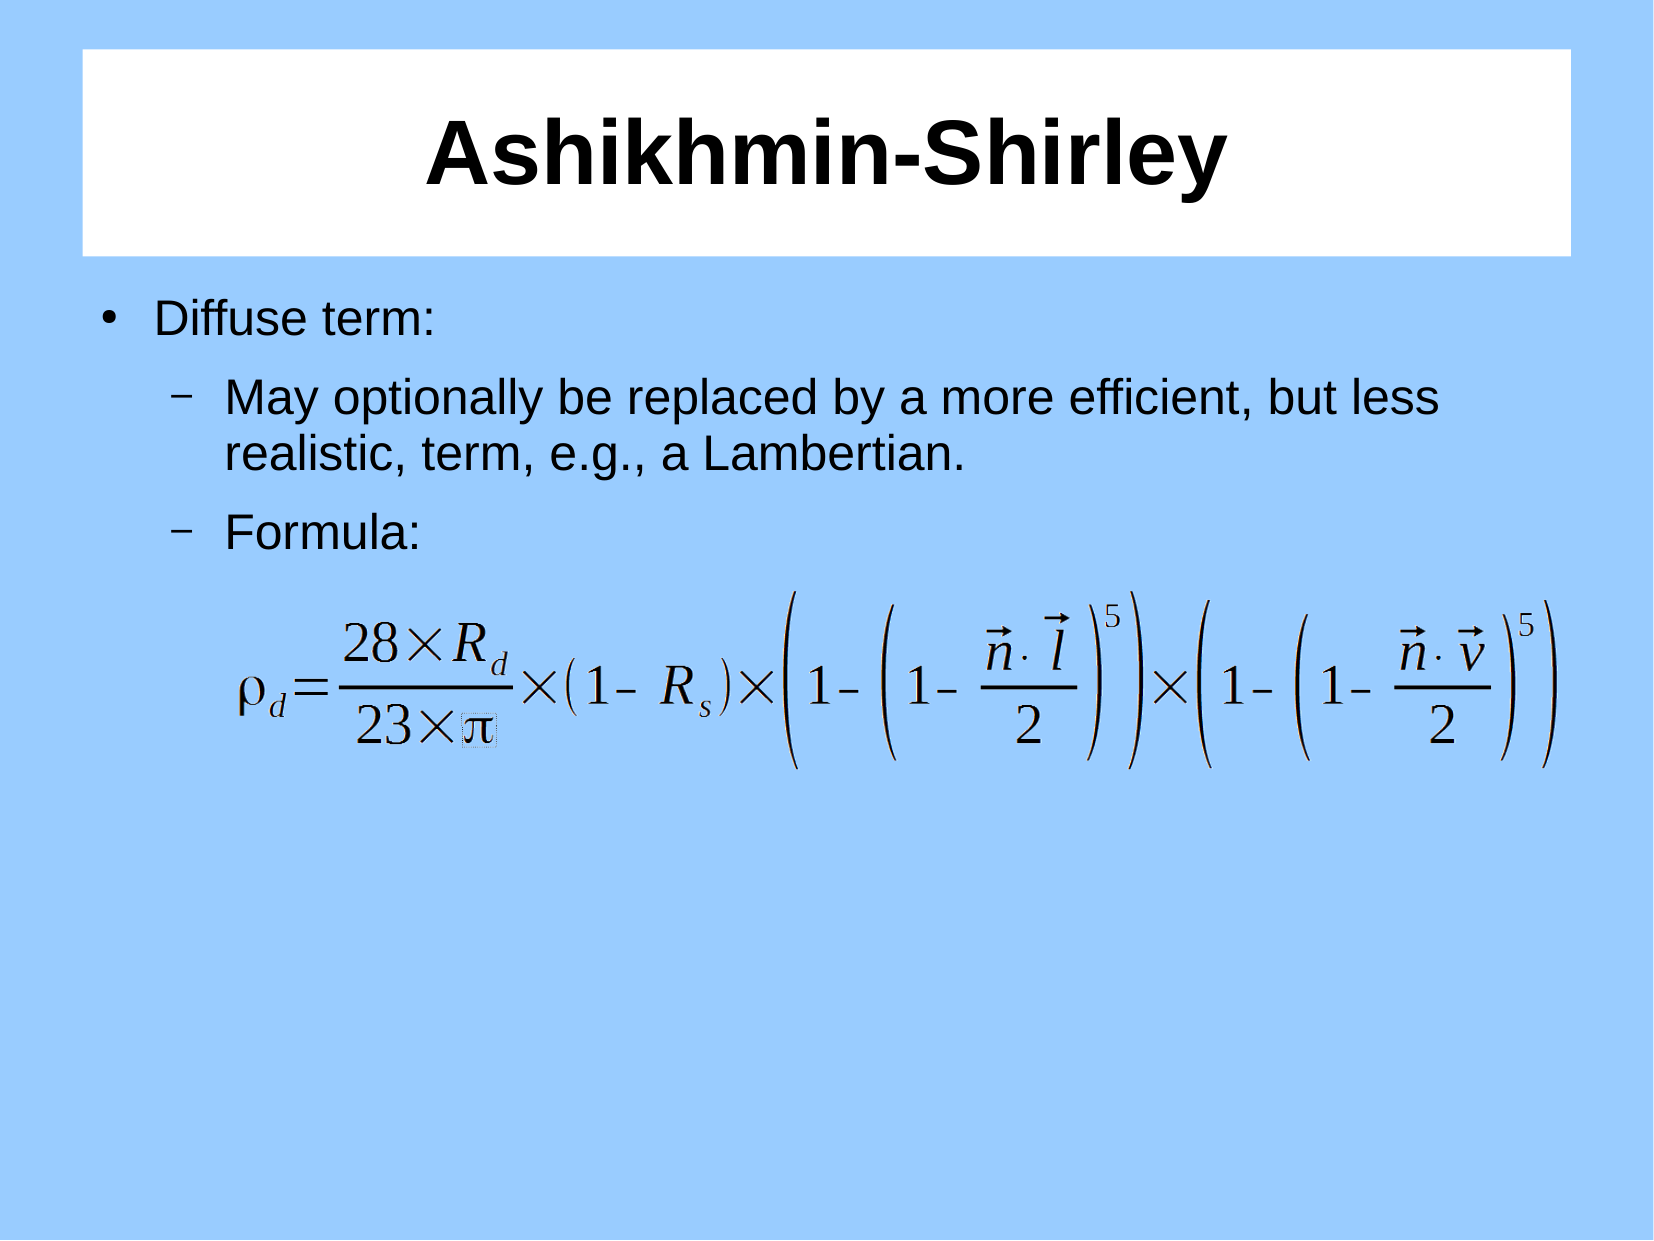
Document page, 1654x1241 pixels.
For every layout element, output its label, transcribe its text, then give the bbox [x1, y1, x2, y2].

list Diffuse term: May optionally be replaced by a more efficient, but less realistic, term, e.g., a Lambertian. Formula: [82, 290, 1571, 1170]
picture [224, 578, 1571, 786]
title Ashikhmin-Shirley [82, 49, 1571, 257]
